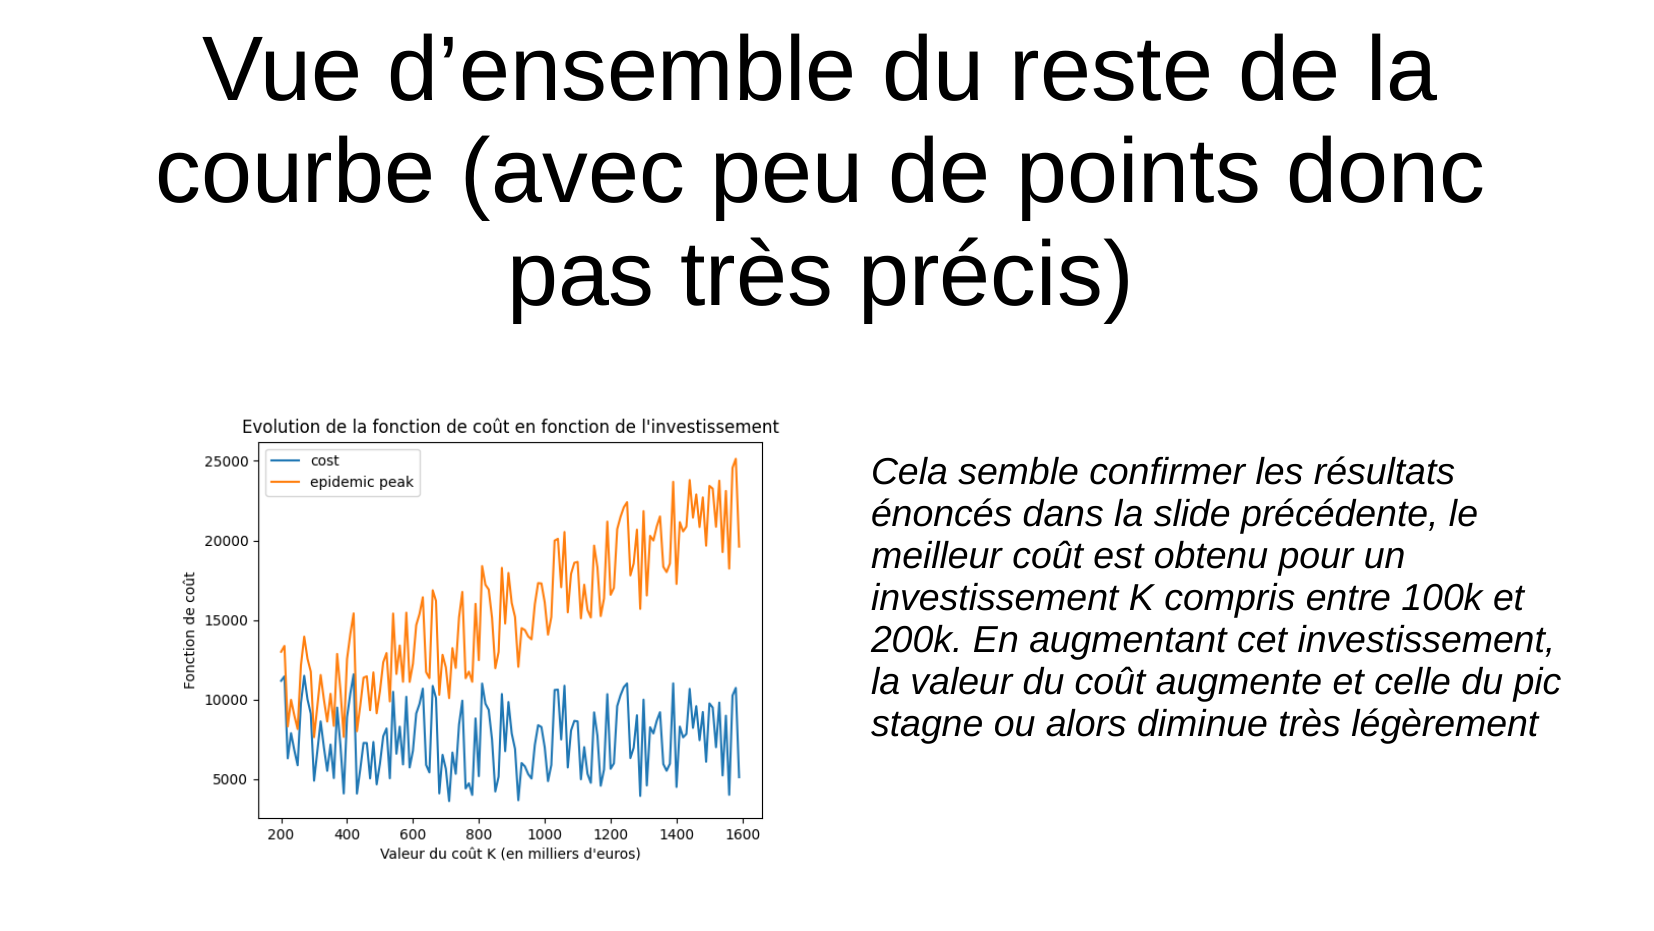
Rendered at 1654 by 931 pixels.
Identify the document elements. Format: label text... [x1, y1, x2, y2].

title Vue d’ensemble du reste de la courbe (avec peu de points donc pas très précis) [76, 17, 1565, 325]
text_box Cela semble confirmer les résultats énoncés dans la slide précédente, le meilleur coût est obtenu pour un investissement K compris entre 100k et 200k. En augmentant cet investissement, la valeur du coût augmente et celle du pic stagne ou alors diminue très légèrement [856, 442, 1595, 779]
picture [177, 383, 827, 872]
